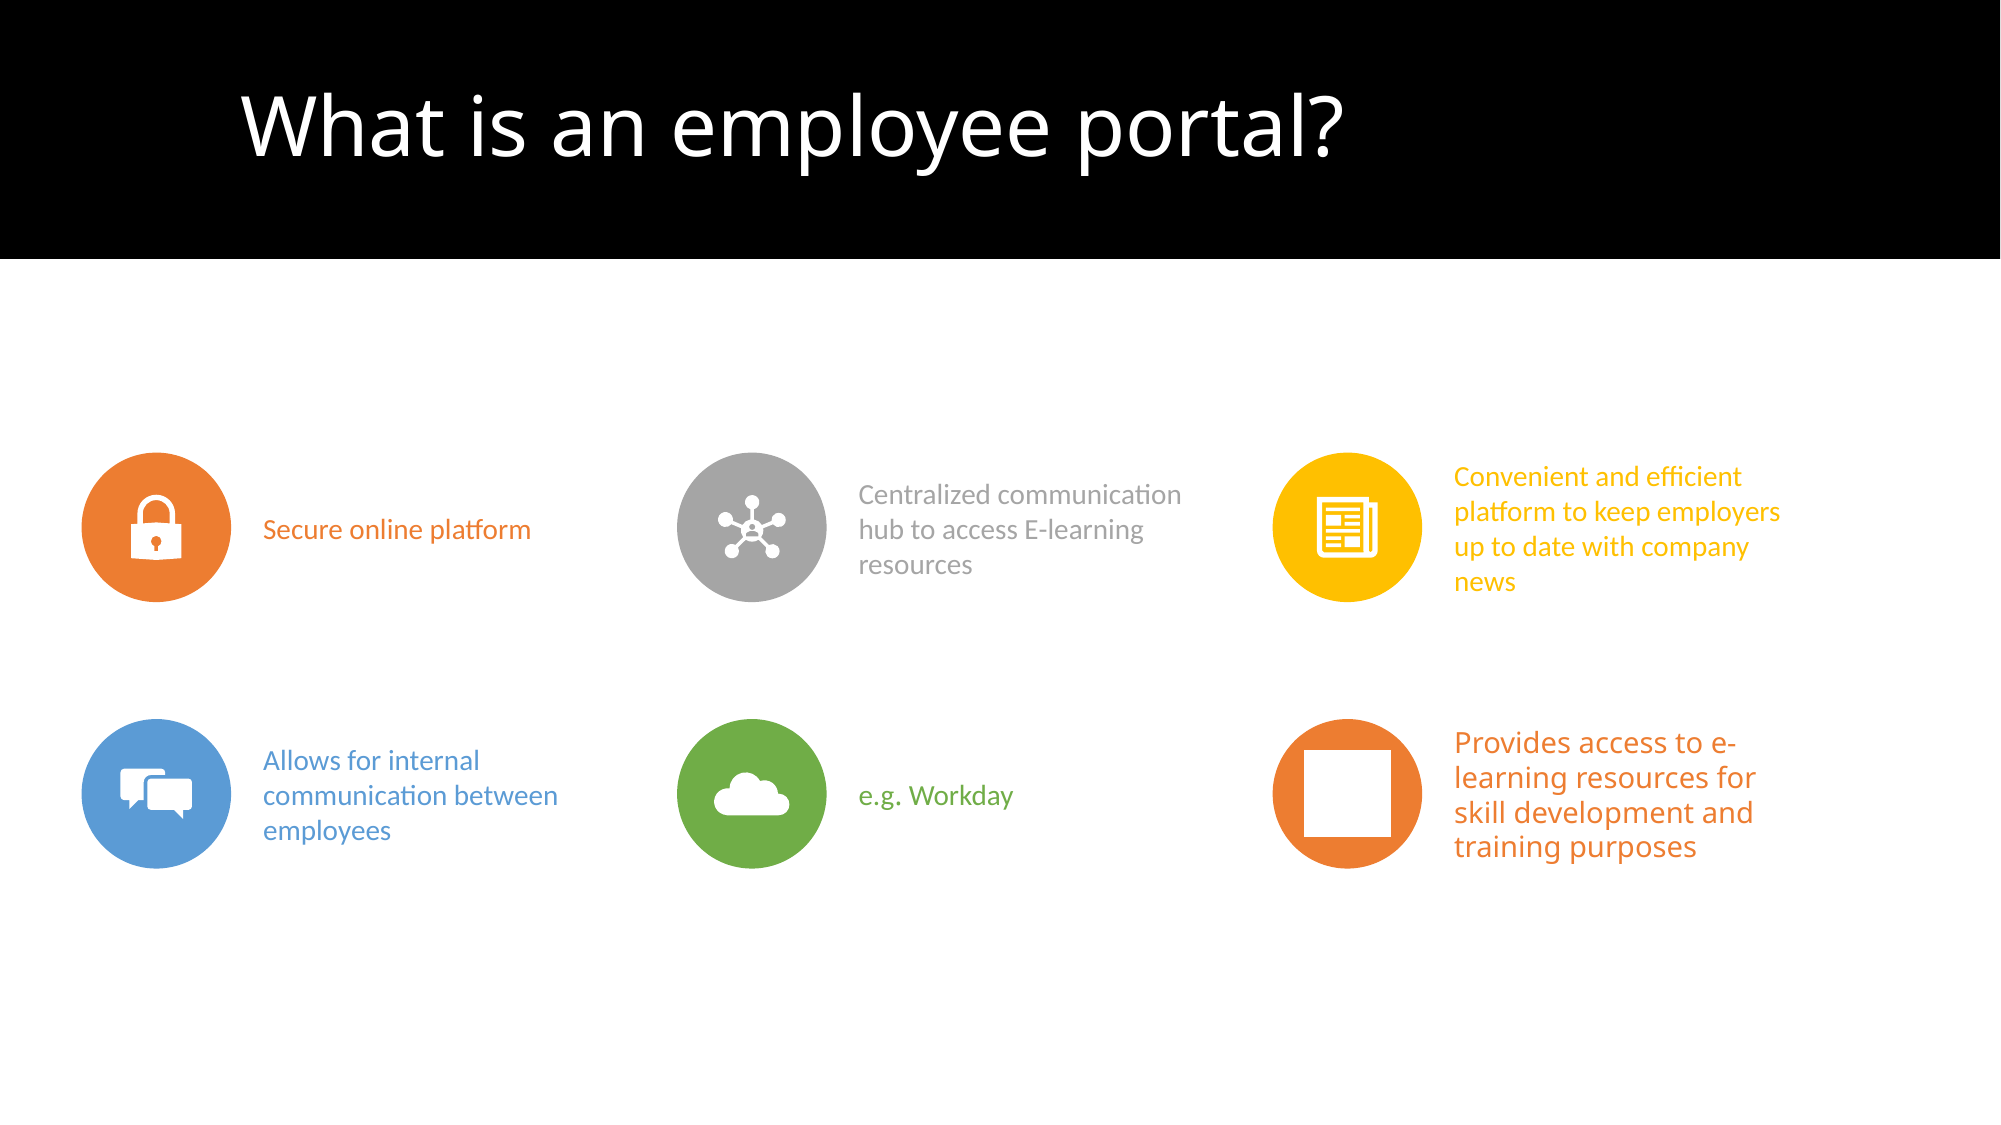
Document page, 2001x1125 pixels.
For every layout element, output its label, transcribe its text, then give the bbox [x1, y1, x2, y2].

text_box e.g. Workday [858, 719, 1212, 869]
text_box [1272, 719, 1423, 869]
text_box [0, 0, 2000, 259]
text_box Allows for internal communication between employees [263, 719, 616, 869]
text_box [81, 719, 232, 869]
text_box Provides access to e-learning resources for skill development and training purposes [1454, 719, 1807, 869]
text_box [81, 452, 232, 603]
text_box Convenient and efficient platform to keep employers up to date with company news [1454, 452, 1807, 603]
text_box Secure online platform [263, 452, 616, 603]
text_box [1272, 452, 1423, 603]
text_box What is an employee portal? [225, 57, 1873, 201]
text_box [677, 452, 827, 603]
text_box Centralized communication hub to access E-learning resources [858, 452, 1212, 603]
text_box [677, 719, 827, 869]
